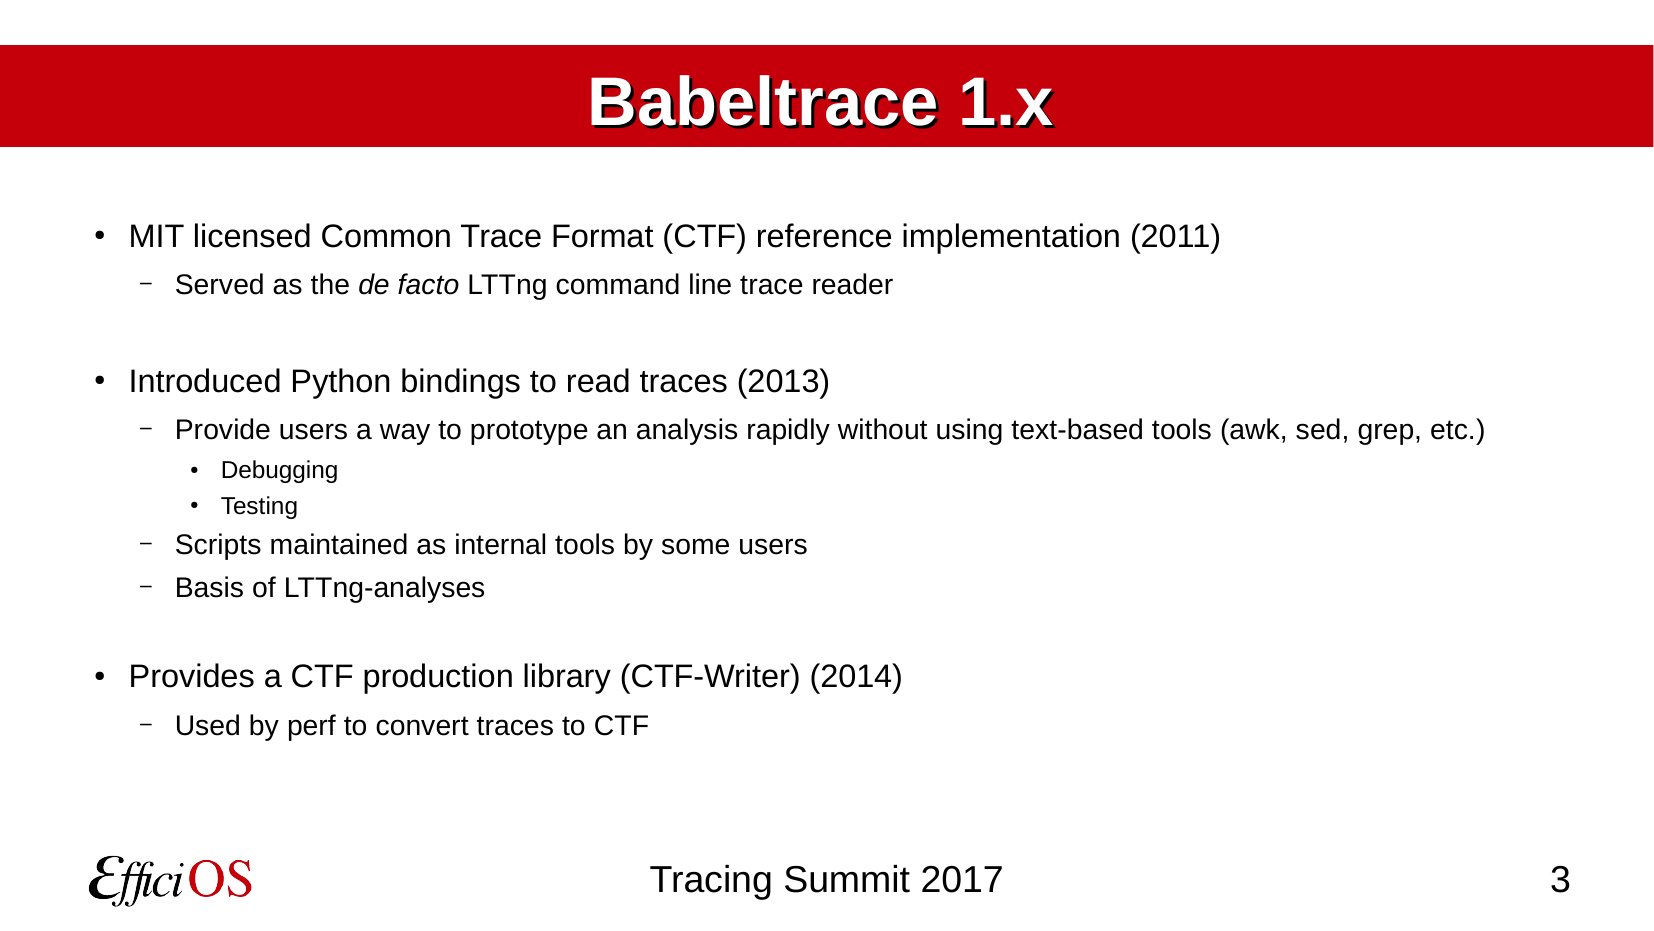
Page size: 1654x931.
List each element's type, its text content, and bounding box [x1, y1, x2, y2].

list MIT licensed Common Trace Format (CTF) reference implementation (2011) Served as the de facto LTTng command line trace reader Introduced Python bindings to read traces (2013) Provide users a way to prototype an analysis rapidly without using text-based tools (awk, sed, grep, etc.) Debugging Testing Scripts maintained as internal tools by some users Basis of LTTng-analyses Provides a CTF production library (CTF-Writer) (2014) Used by perf to convert traces to CTF [82, 217, 1571, 758]
title Babeltrace 1.x [76, 24, 1565, 180]
picture [82, 853, 260, 910]
